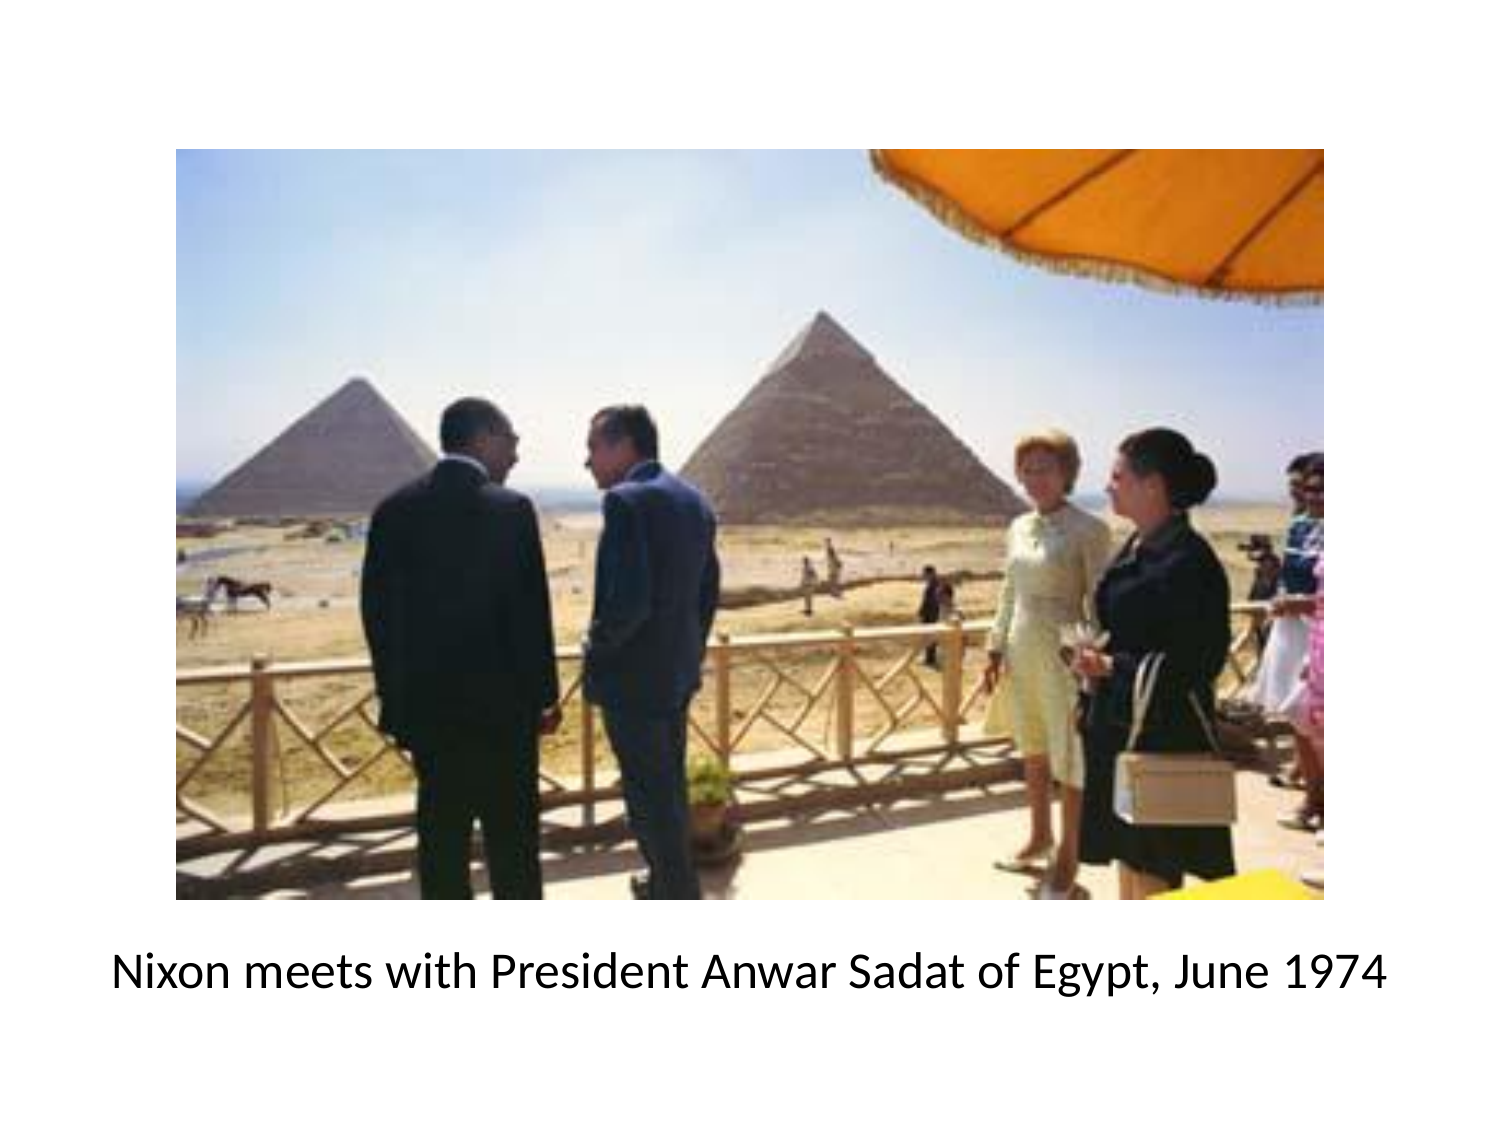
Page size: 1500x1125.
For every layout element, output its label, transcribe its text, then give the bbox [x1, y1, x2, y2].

text_box Nixon meets with President Anwar Sadat of Egypt, June 1974 [96, 929, 1404, 1007]
picture [176, 149, 1324, 900]
